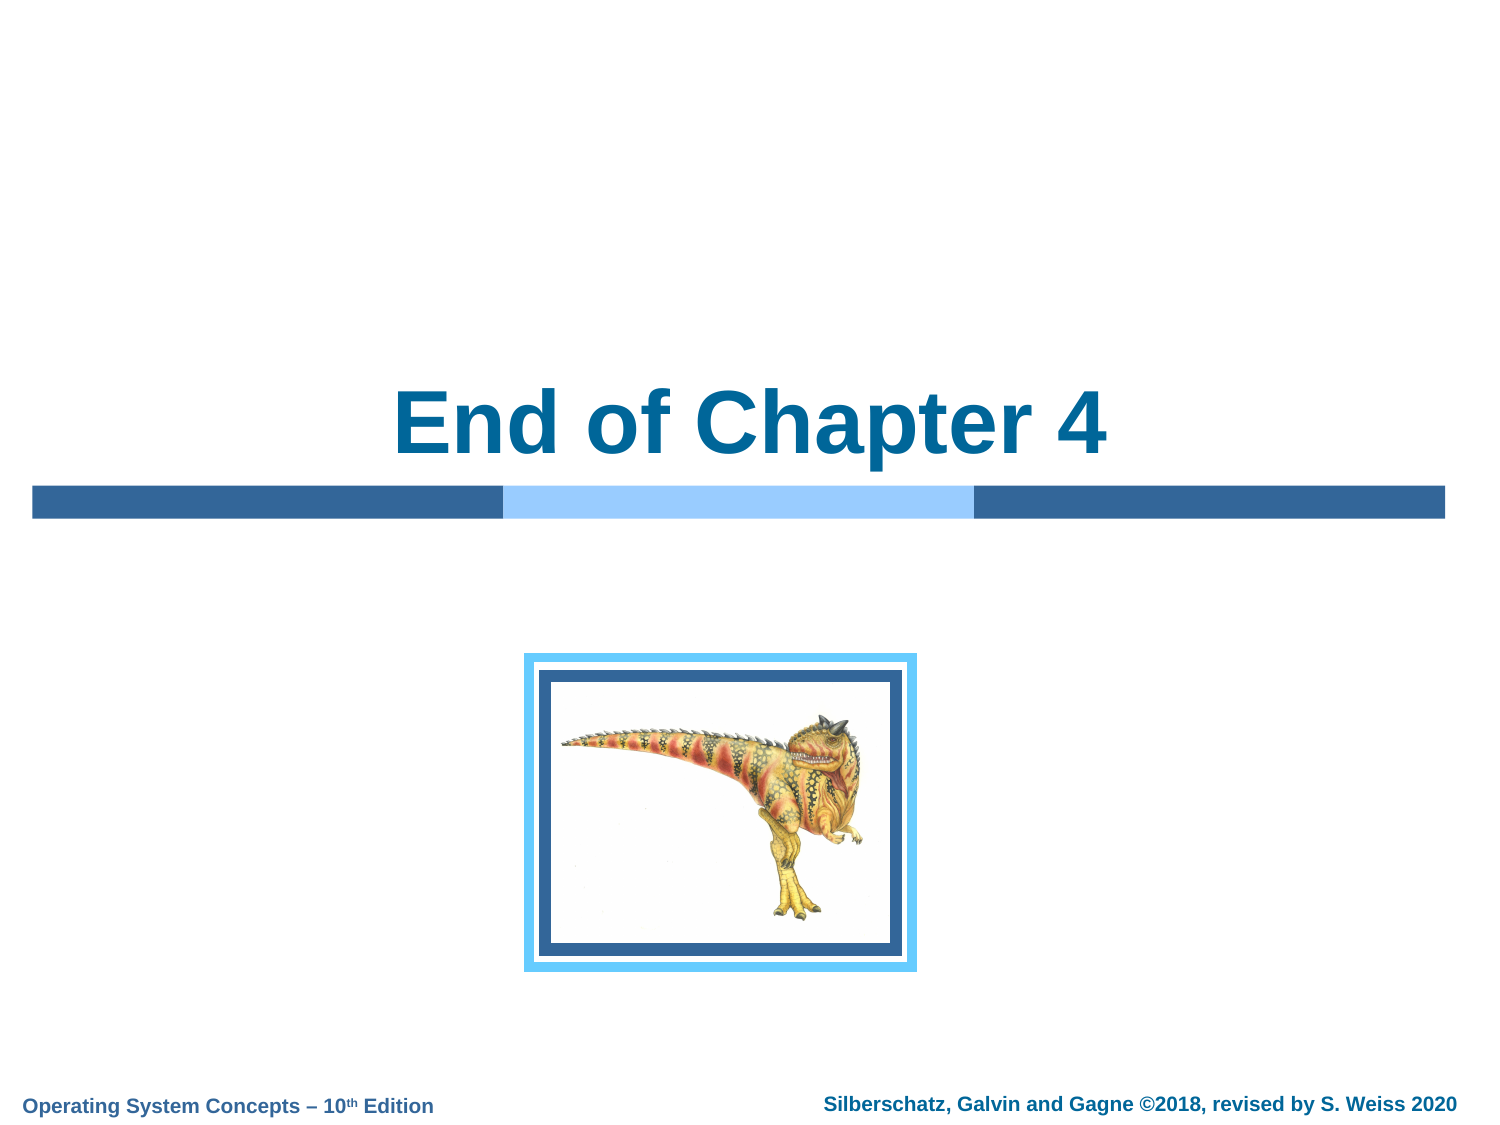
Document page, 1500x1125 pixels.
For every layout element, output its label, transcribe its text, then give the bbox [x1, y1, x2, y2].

picture [551, 682, 890, 943]
picture [1140, 1096, 1148, 1101]
title End of Chapter 4 [112, 130, 1388, 480]
